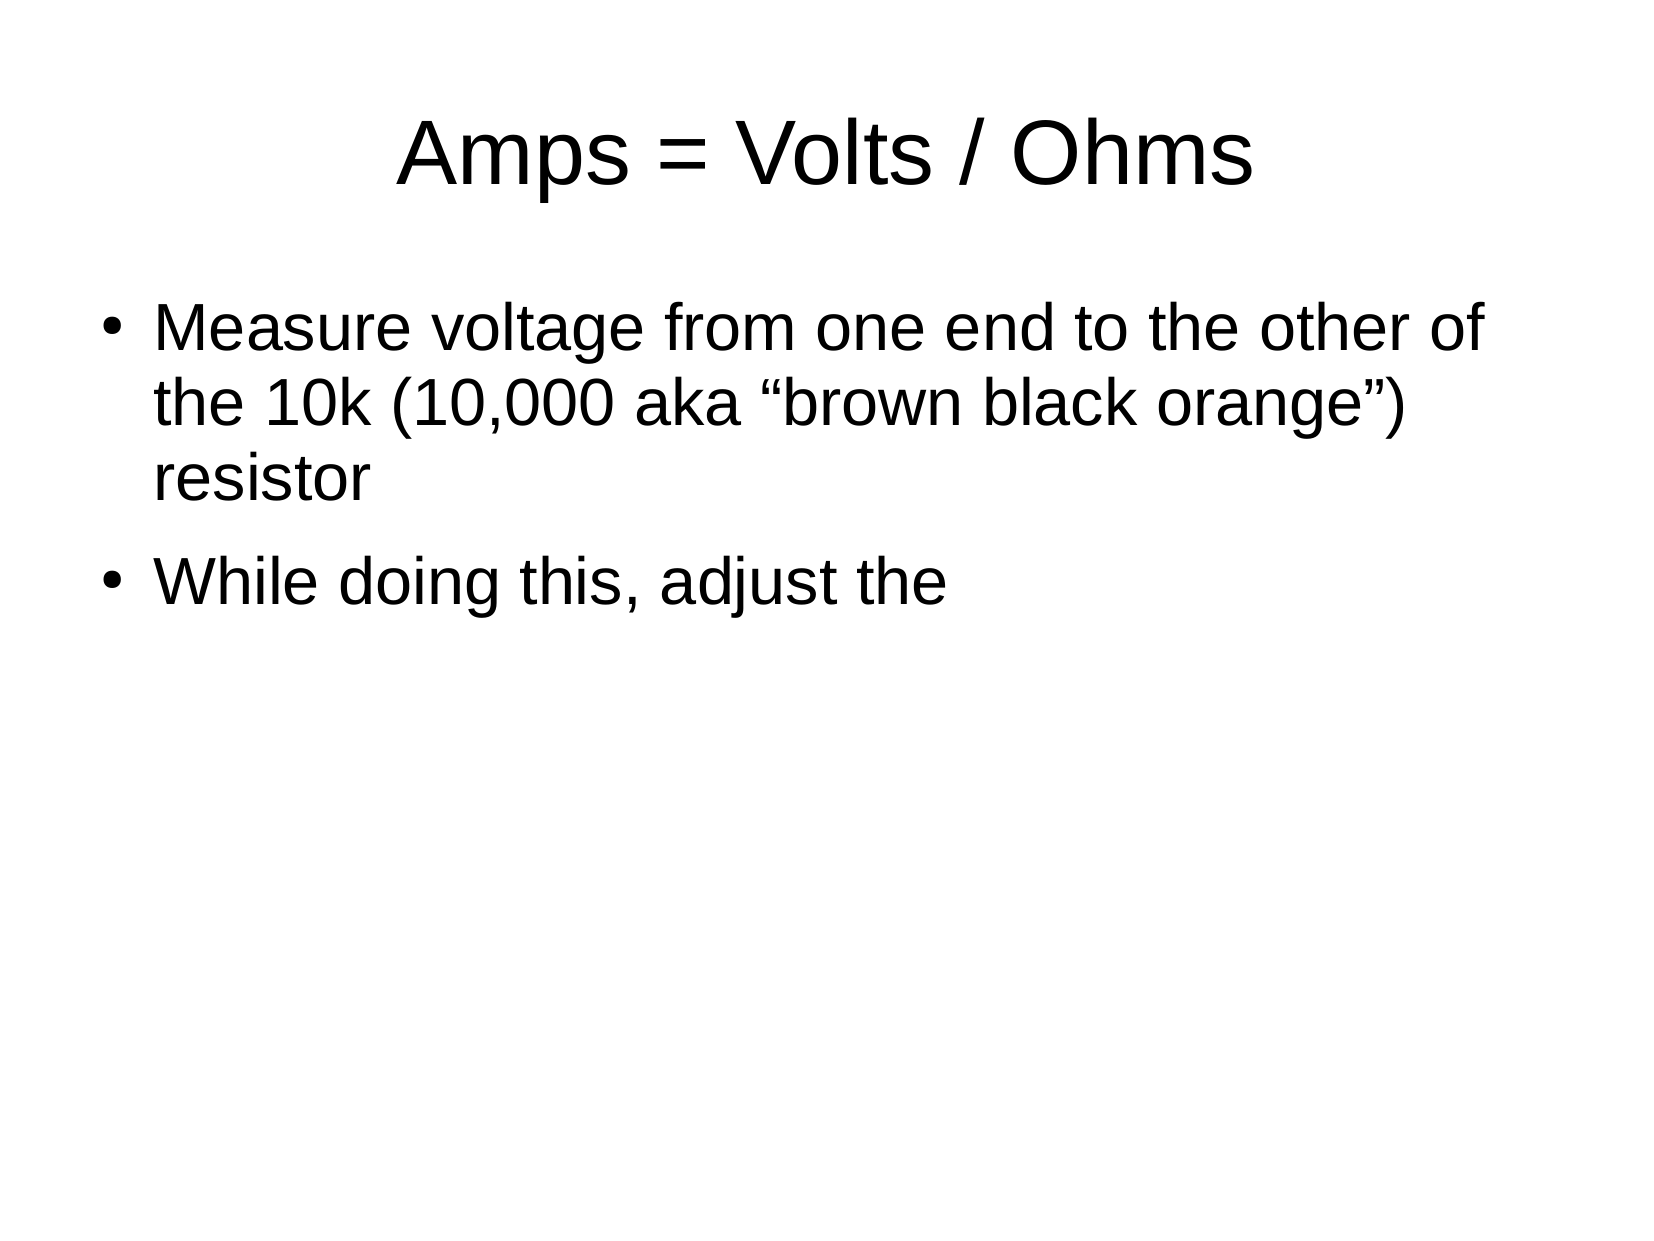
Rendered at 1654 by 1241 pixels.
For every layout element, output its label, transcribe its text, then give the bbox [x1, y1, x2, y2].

title Amps = Volts / Ohms [82, 49, 1571, 257]
list Measure voltage from one end to the other of the 10k (10,000 aka “brown black orange”) resistor While doing this, adjust the [82, 290, 1571, 1010]
